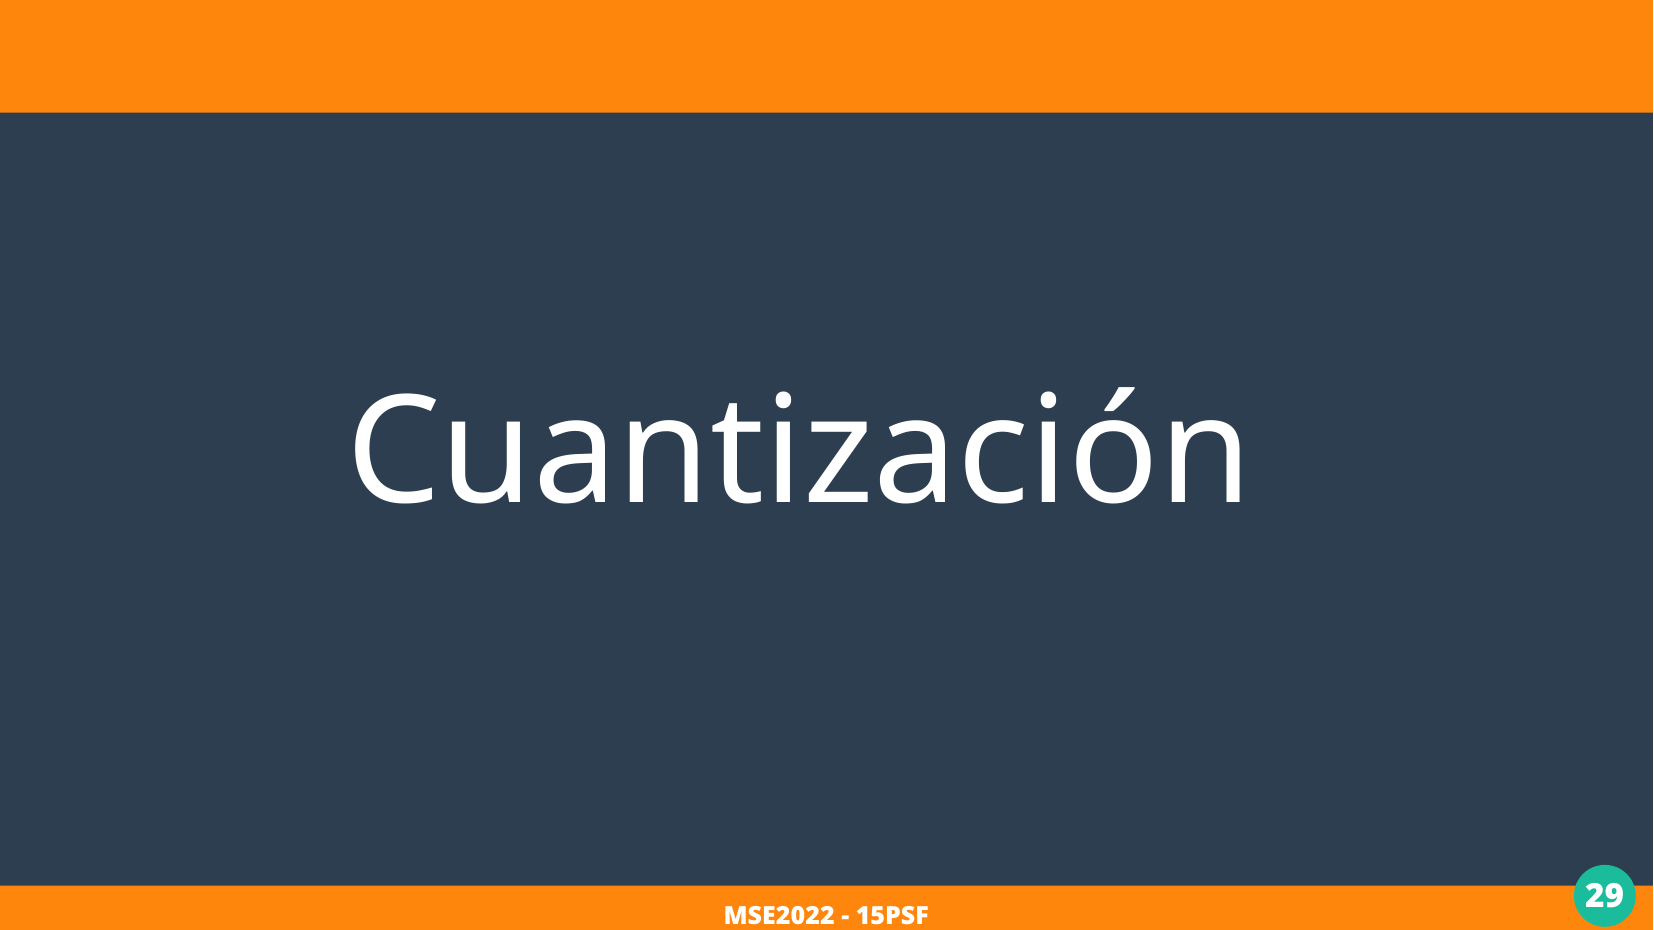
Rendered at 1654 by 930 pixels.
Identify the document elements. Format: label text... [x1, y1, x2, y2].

list Cuantización [346, 342, 1597, 579]
